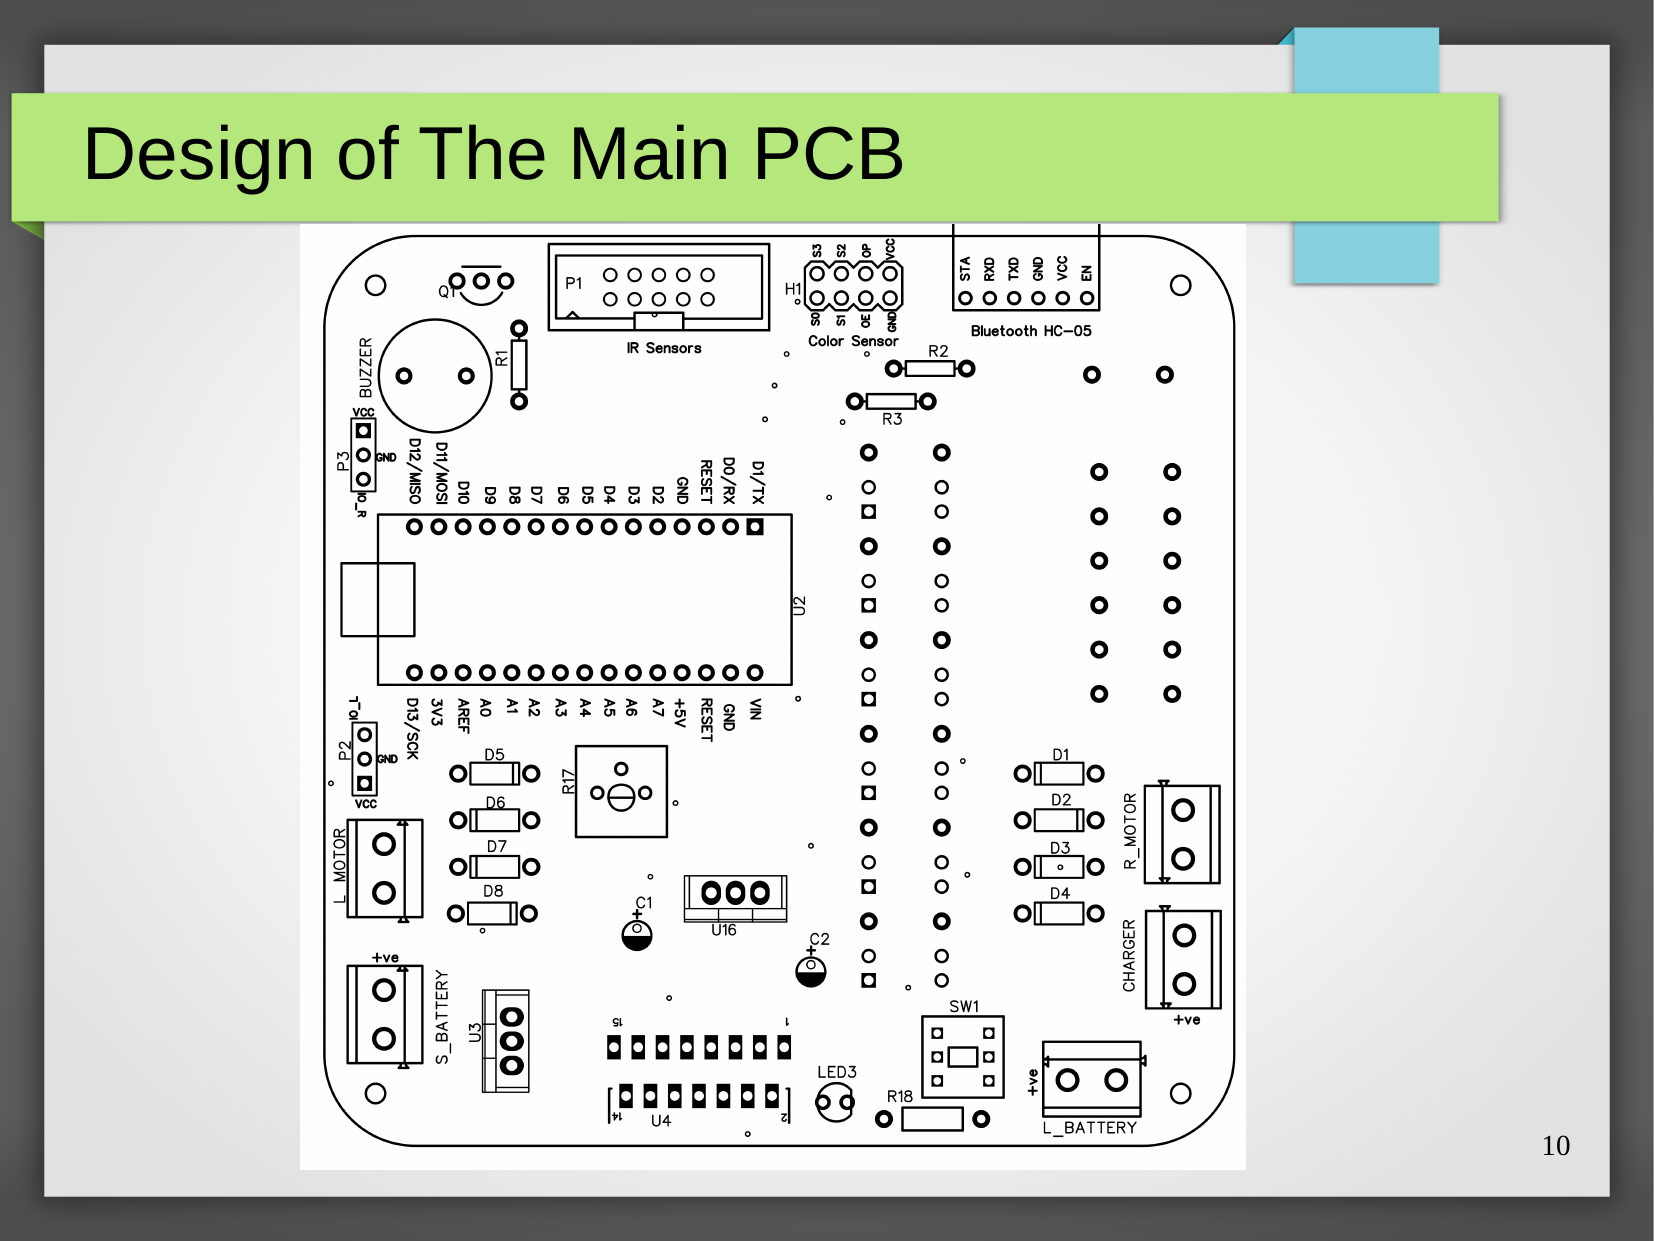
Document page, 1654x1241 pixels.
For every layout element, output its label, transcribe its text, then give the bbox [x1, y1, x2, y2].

title Design of The Main PCB [82, 94, 1264, 213]
picture [0, 0, 1654, 1241]
